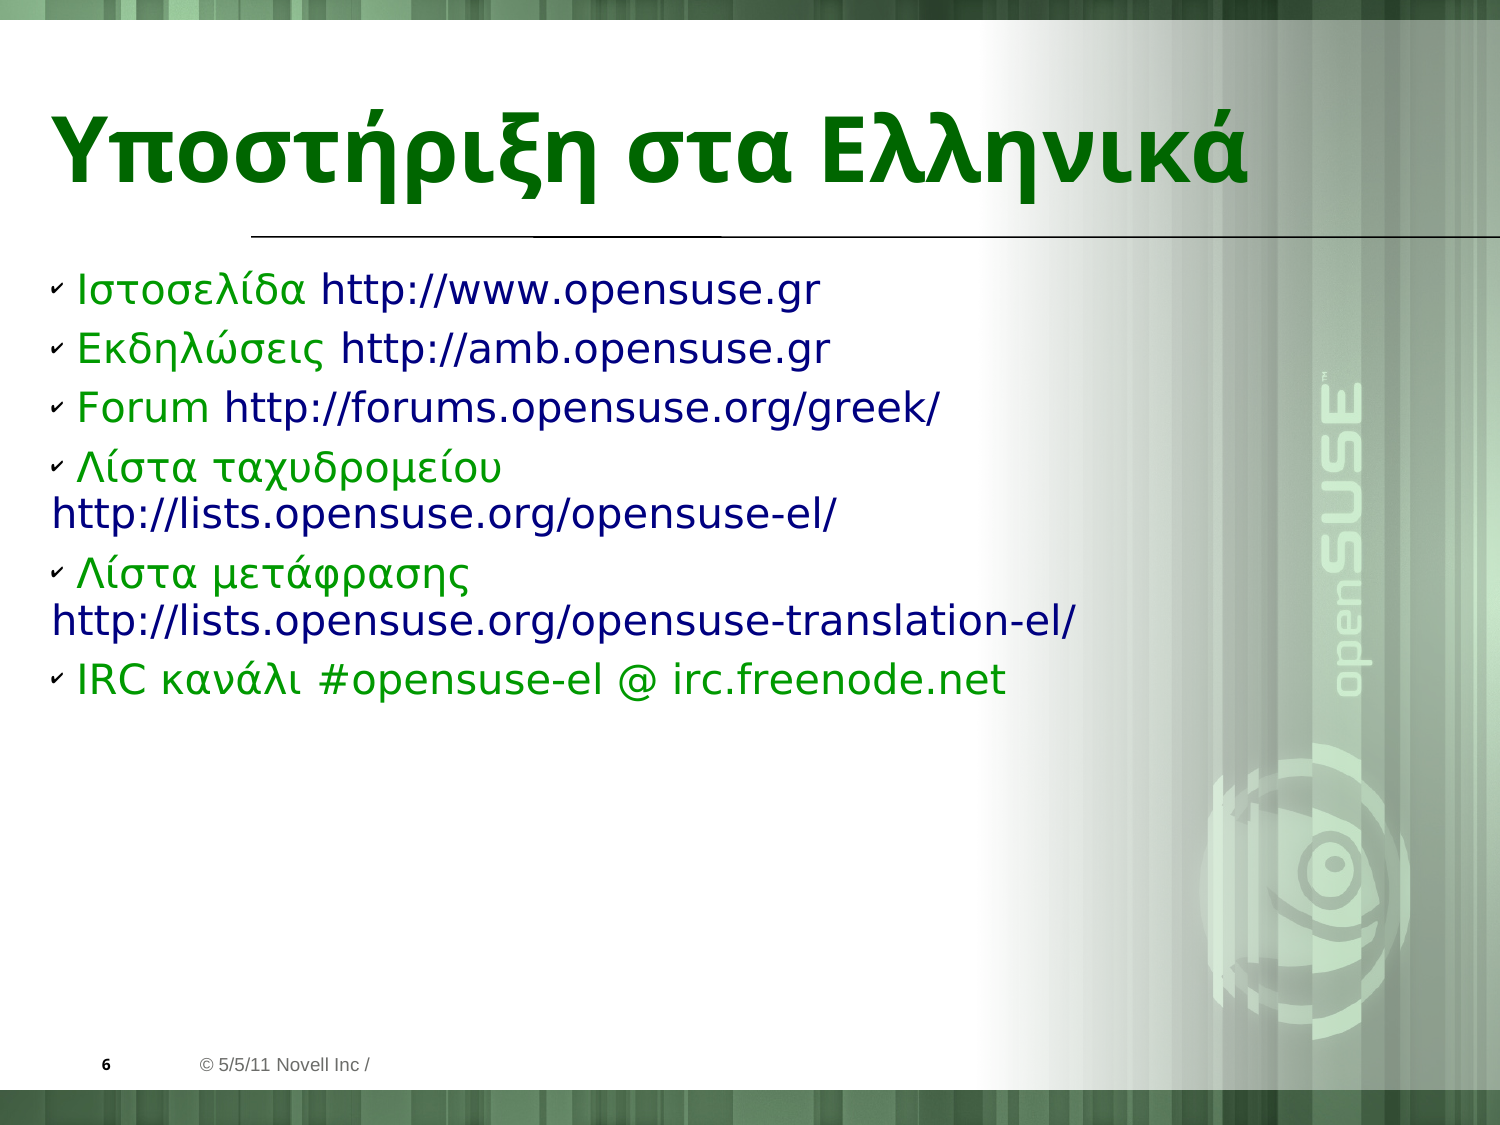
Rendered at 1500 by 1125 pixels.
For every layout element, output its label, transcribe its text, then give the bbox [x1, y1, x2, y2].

title Υποστήριξη στα Ελληνικά [51, 68, 1447, 232]
picture [0, 0, 1500, 1125]
list Ιστοσελίδα http://www.opensuse.gr Εκδηλώσεις http://amb.opensuse.gr Forum http://forums.opensuse.org/greek/ Λίστα ταχυδρομείου http://lists.opensuse.org/opensuse-el/ Λίστα μετάφρασης http://lists.opensuse.org/opensuse-translation-el/ IRC κανάλι #opensuse-el @ irc.freenode.net [51, 266, 1253, 1010]
